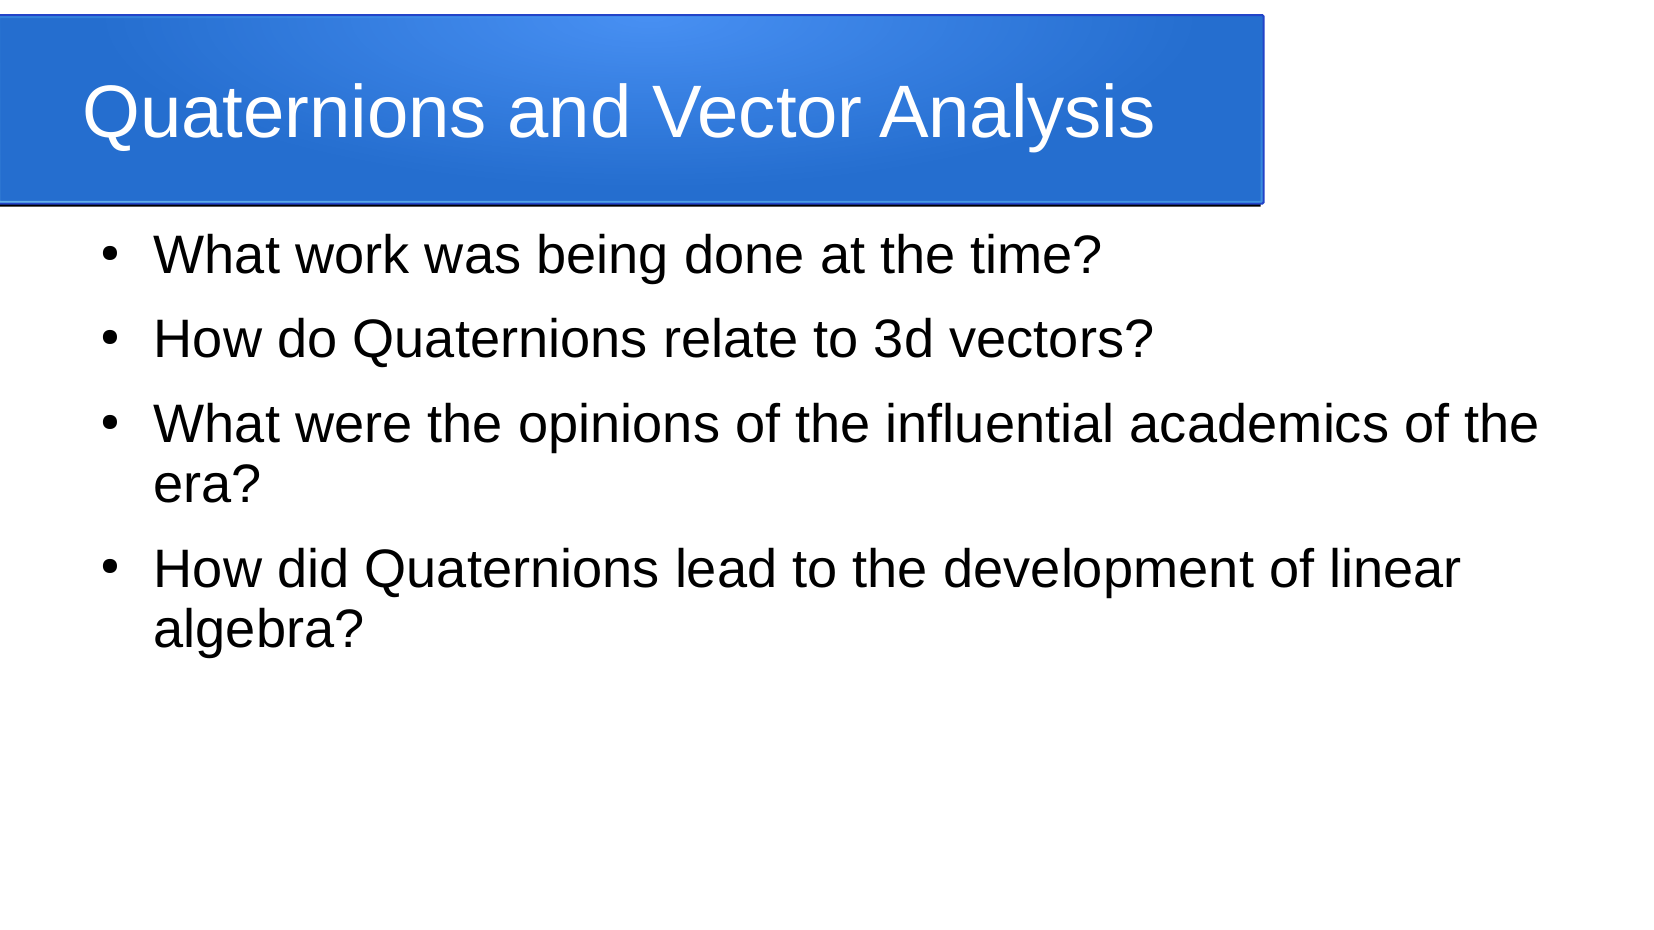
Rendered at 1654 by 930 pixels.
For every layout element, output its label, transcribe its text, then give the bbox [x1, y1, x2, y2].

title Quaternions and Vector Analysis [82, 35, 1234, 189]
list What work was being done at the time? How do Quaternions relate to 3d vectors? What were the opinions of the influential academics of the era? How did Quaternions lead to the development of linear algebra? [82, 224, 1571, 764]
